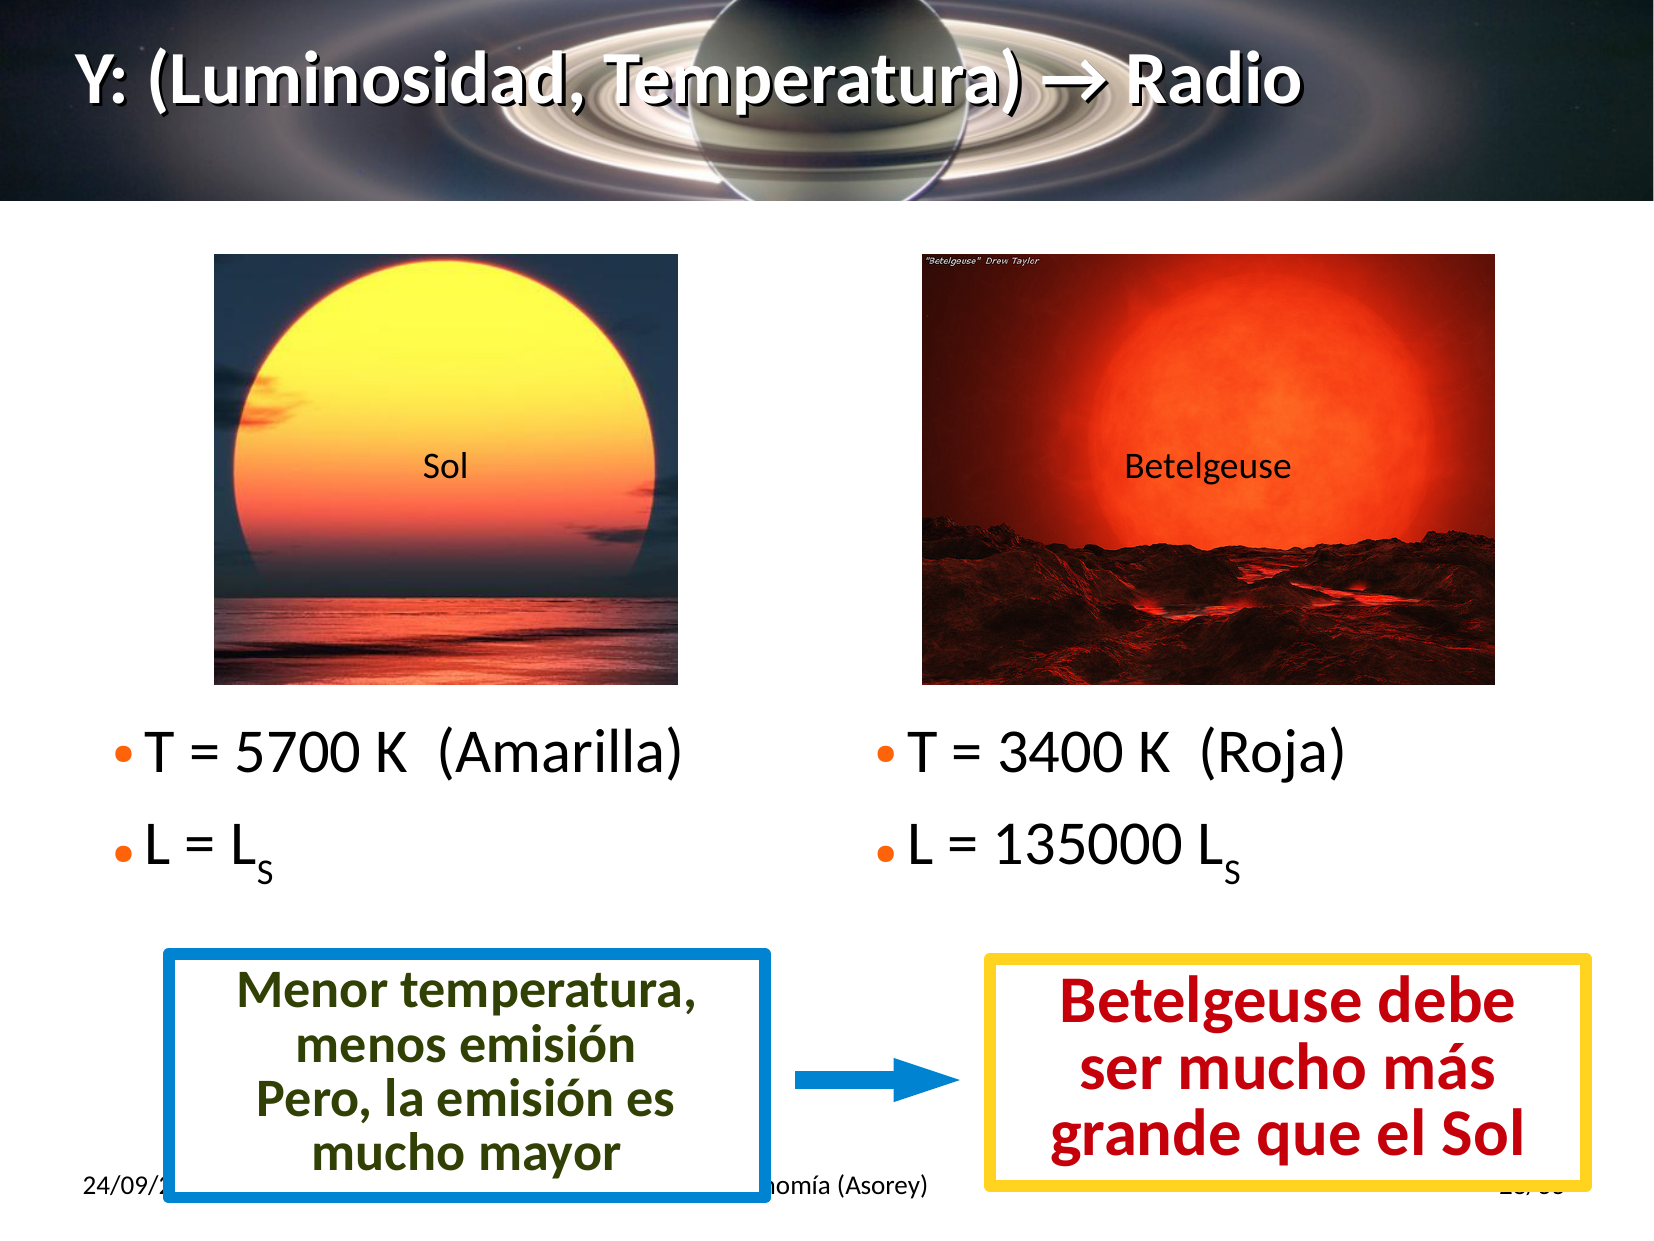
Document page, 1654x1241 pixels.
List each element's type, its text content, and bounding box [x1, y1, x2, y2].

picture [0, 0, 1654, 201]
text_box Menor temperatura, menos emisión Pero, la emisión es mucho mayor [168, 953, 765, 1198]
list T = 5700 K (Amarilla) L = LS [82, 725, 809, 1155]
picture [214, 254, 678, 685]
title Y: (Luminosidad, Temperatura) → Radio [75, 19, 1564, 151]
text_box Betelgeuse debe ser mucho más grande que el Sol [989, 958, 1587, 1186]
picture [922, 254, 1495, 685]
list T = 3400 K (Roja) L = 135000 LS [845, 725, 1572, 1155]
